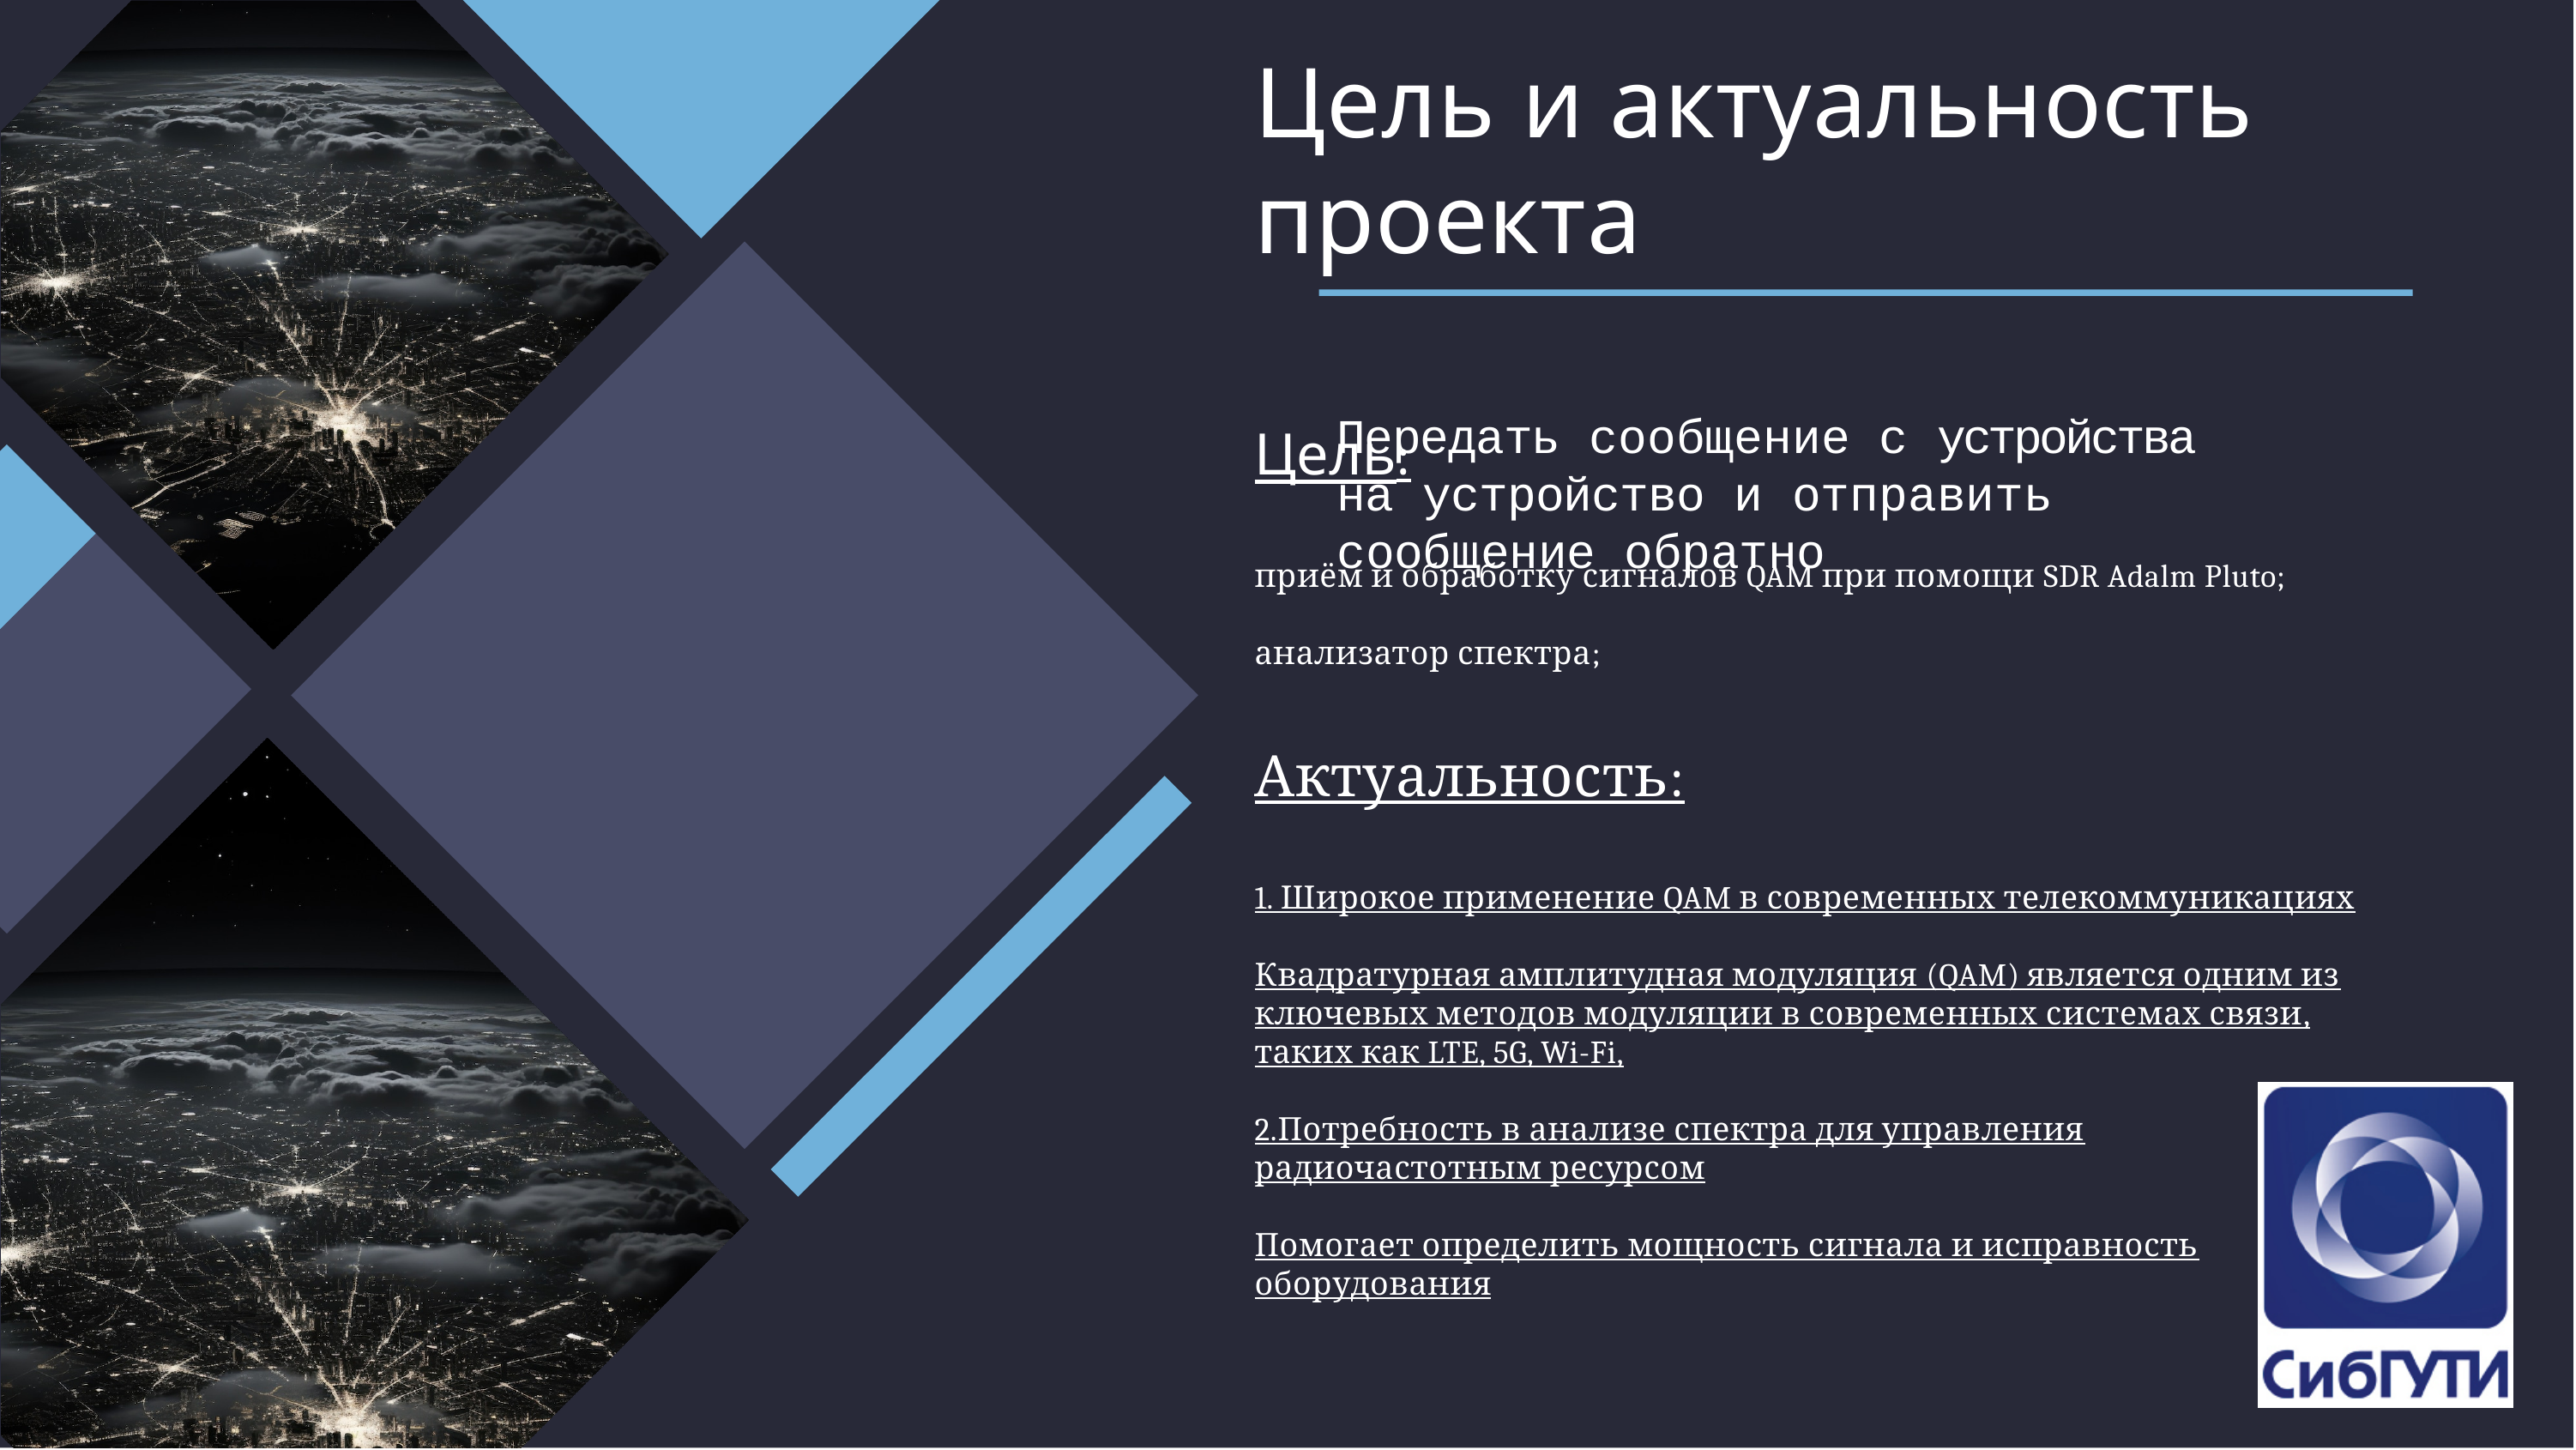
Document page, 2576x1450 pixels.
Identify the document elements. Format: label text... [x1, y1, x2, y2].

picture [0, 736, 749, 1448]
text_box [1318, 289, 2413, 296]
picture [2258, 1082, 2513, 1409]
title Цель и актуальность проекта Цель: приём и обработку сигналов QAM при помощи SDR Adalm Pluto; анализатор спектра; Актуальность: 1. Широкое применение QAM в современных телекоммуникациях Квадратурная амплитудная модуляция (QAM) является одним из ключевых методов модуляции в современных системах связи, таких как LTE, 5G, Wi-Fi, 2.Потребность в анализе спектра для управления радиочастотным ресурсом Помогает определить мощность сигнала и исправность оборудования [1254, 39, 2381, 1223]
picture [0, 0, 669, 649]
text_box Передать сообщение с устройства на устройство и отправить сообщение обратно [1335, 402, 2223, 579]
